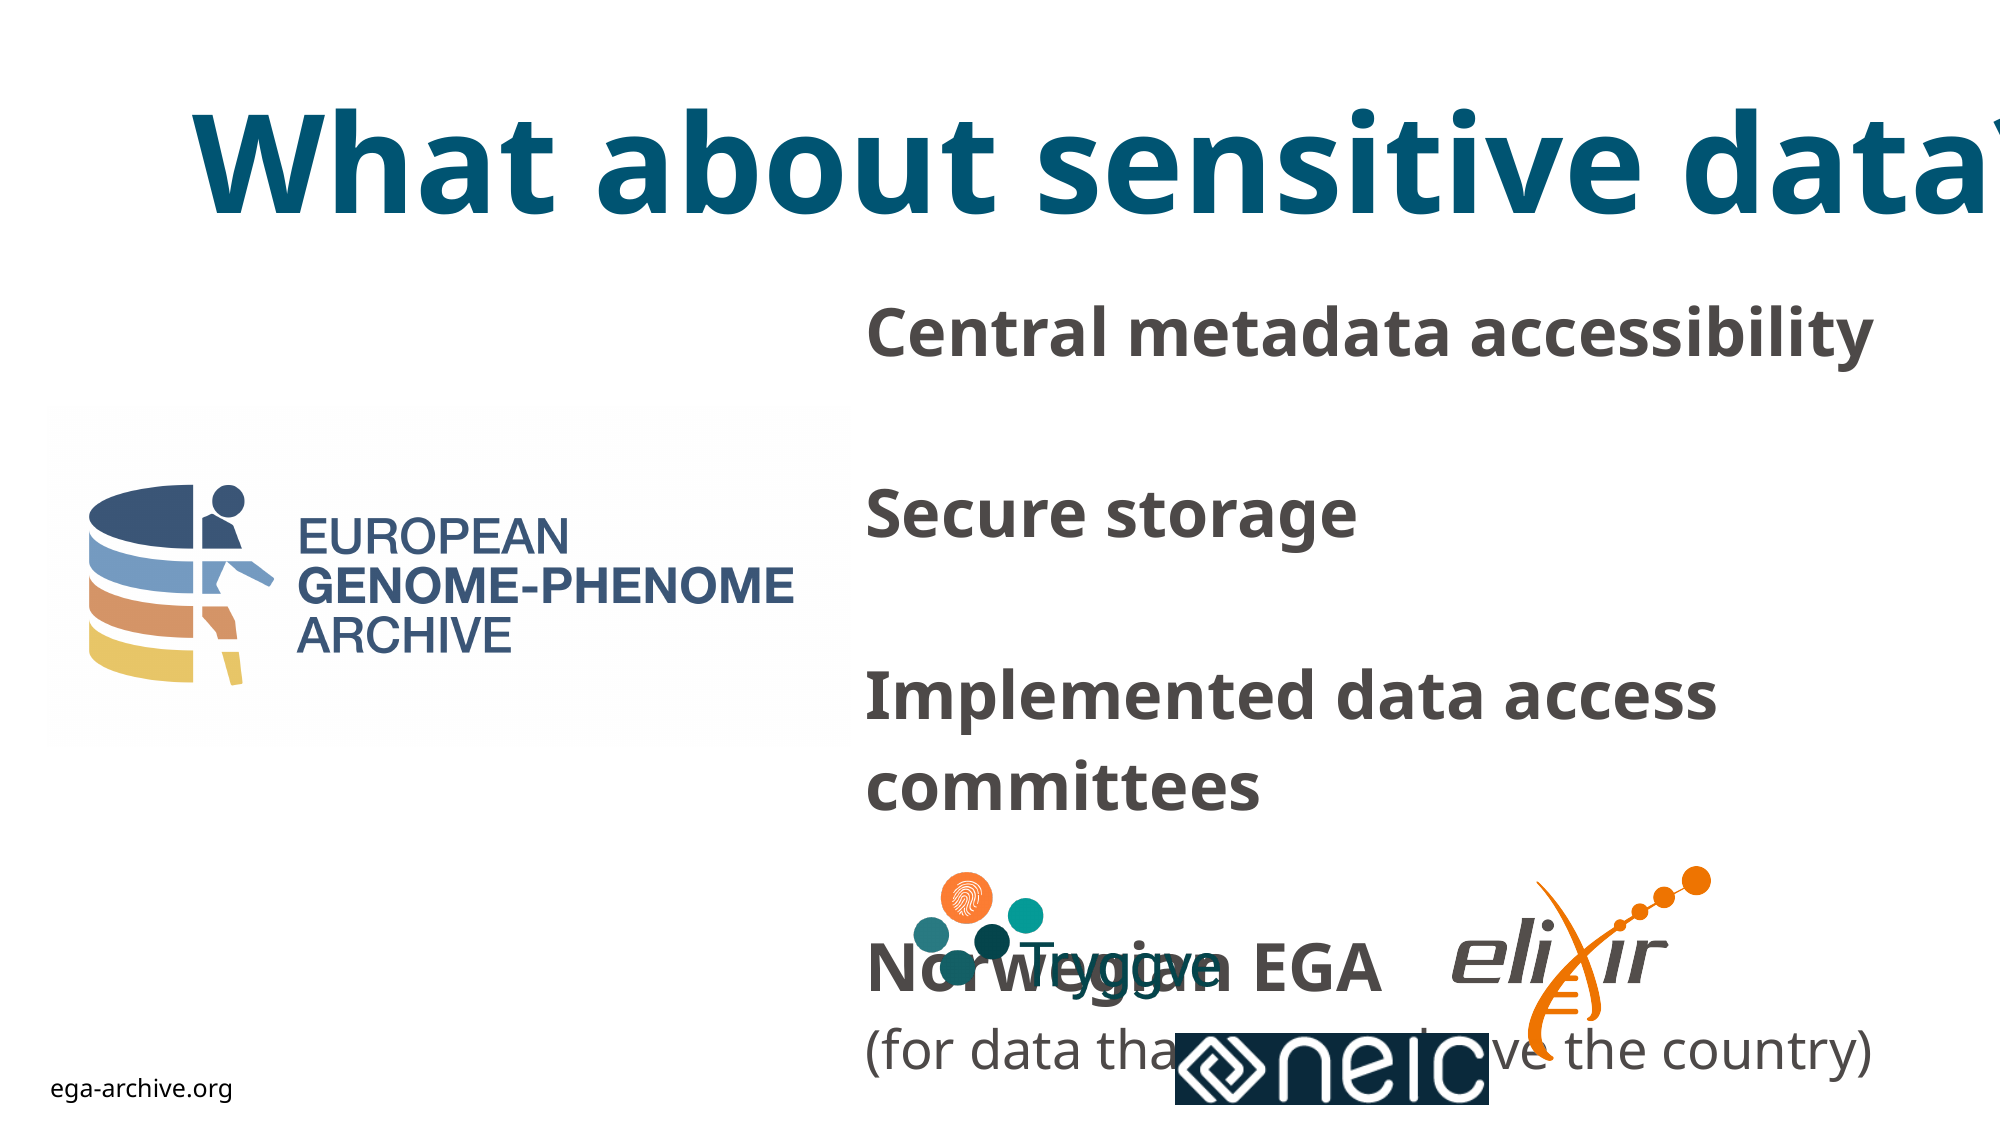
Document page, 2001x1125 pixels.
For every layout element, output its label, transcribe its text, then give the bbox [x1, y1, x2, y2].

picture [47, 406, 814, 747]
text_box ega-archive.org [35, 1063, 228, 1103]
text_box What about sensitive data? [177, 59, 1823, 212]
picture [1175, 866, 1711, 1105]
picture [878, 846, 1256, 1028]
text_box Central metadata accessibility Secure storage Implemented data access committees Norwegian EGA (for data that can not leave the country) [814, 277, 1973, 881]
